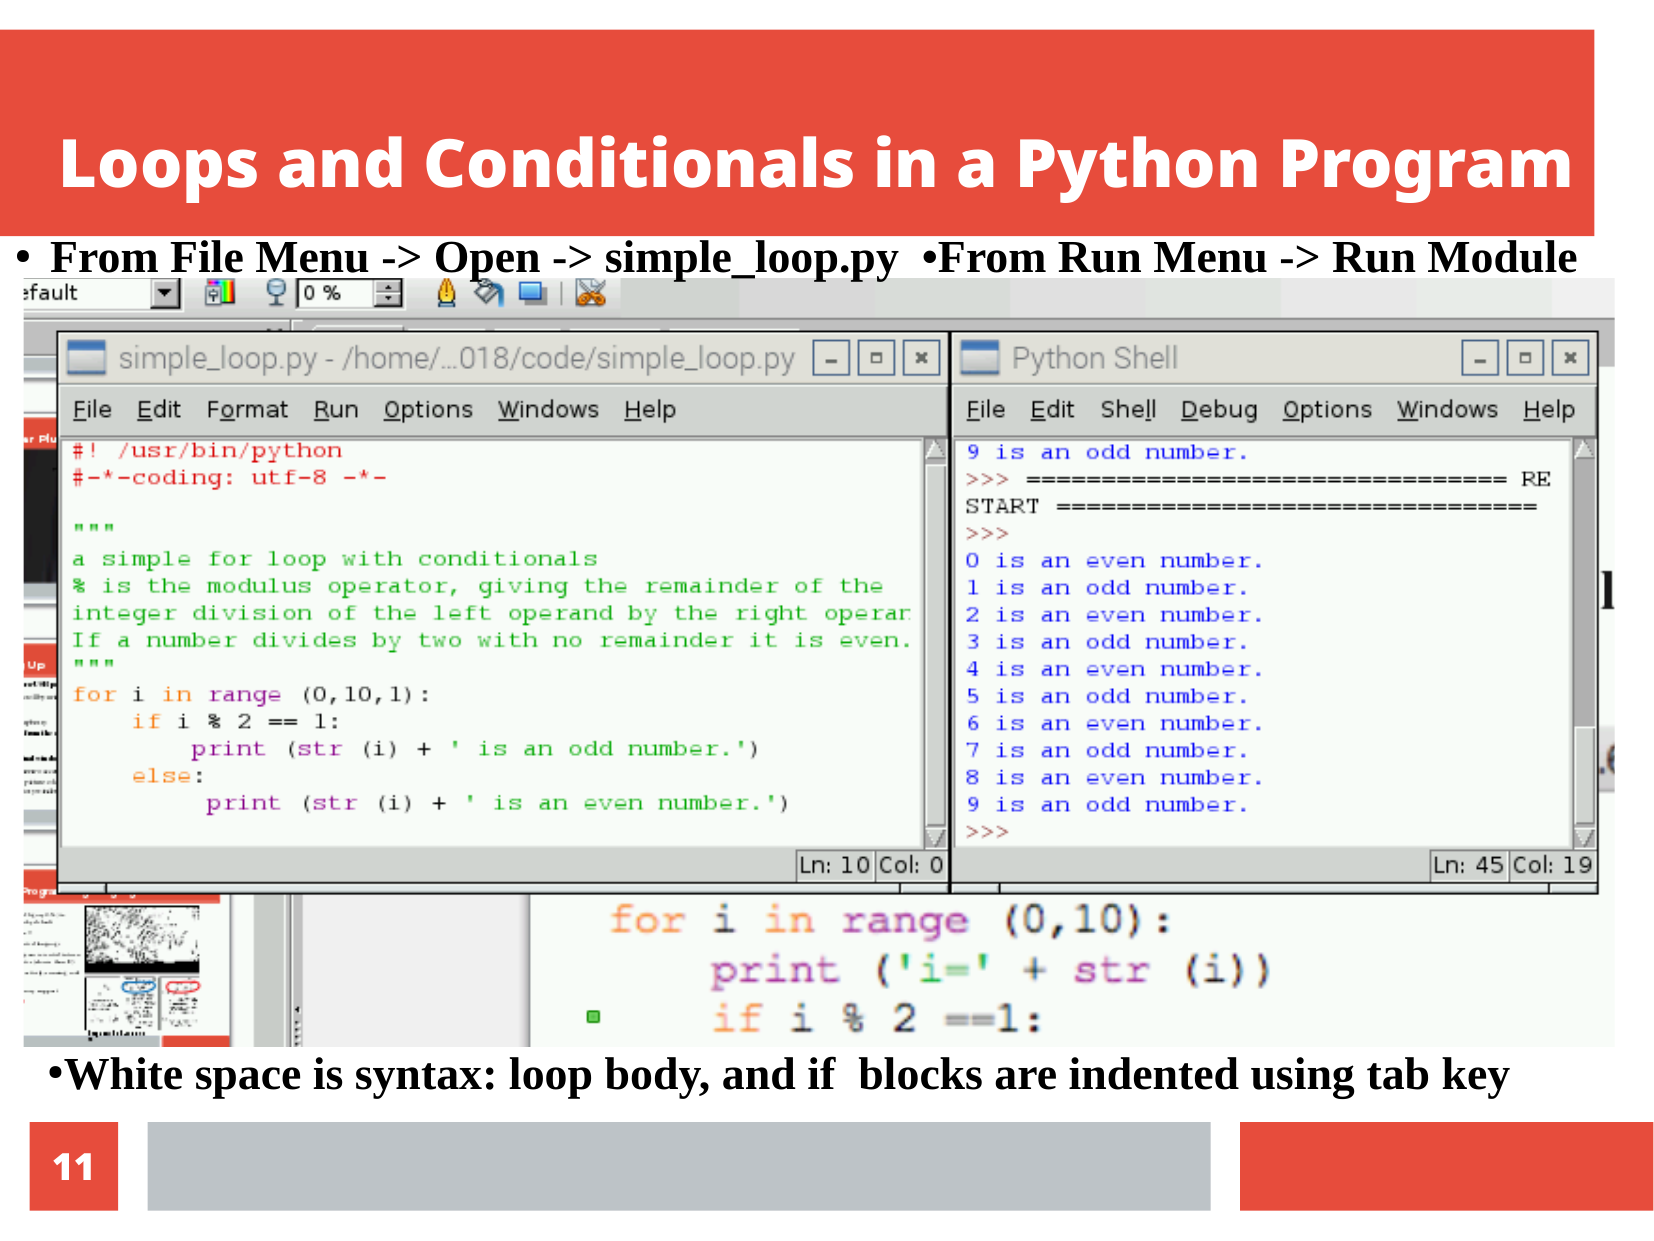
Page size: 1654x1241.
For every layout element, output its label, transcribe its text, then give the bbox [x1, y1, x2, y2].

list White space is syntax: loop body, and if blocks are indented using tab key [47, 1048, 1654, 1193]
title Loops and Conditionals in a Python Program [59, 59, 1595, 207]
picture [23, 341, 1615, 1047]
text_box From File Menu -> Open -> simple_loop.py •From Run Menu -> Run Module [0, 224, 1625, 341]
